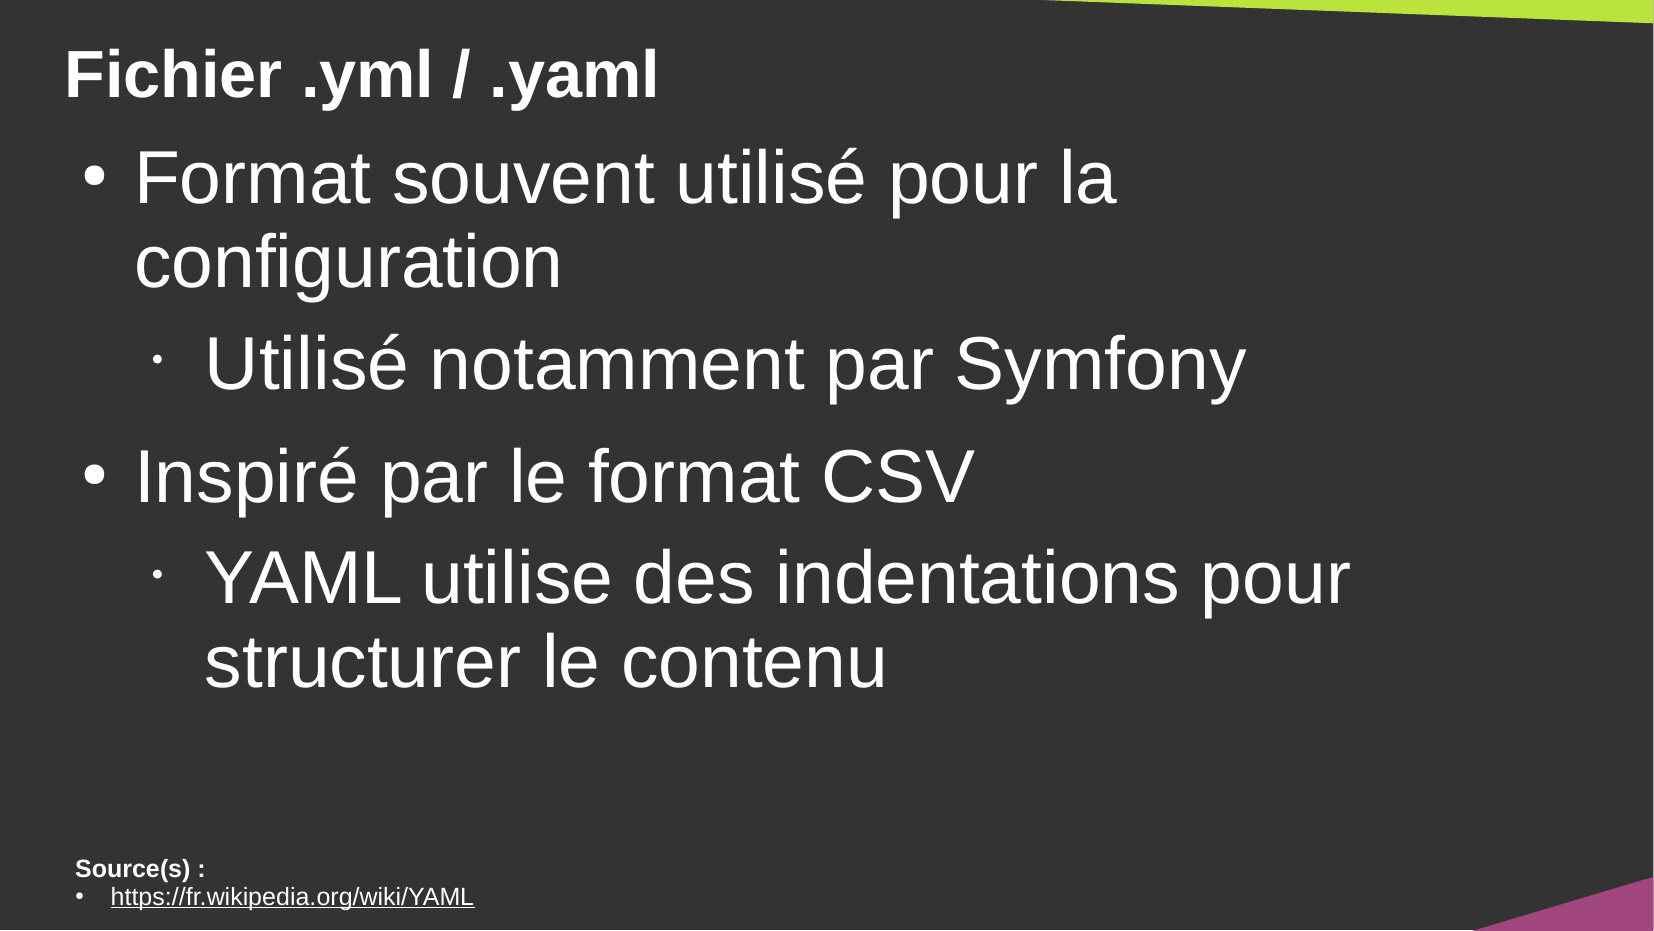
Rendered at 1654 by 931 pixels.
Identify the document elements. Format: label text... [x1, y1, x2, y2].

text_box [1042, 0, 1654, 24]
text_box [1471, 876, 1654, 931]
text_box Source(s) : https://fr.wikipedia.org/wiki/YAML [60, 809, 1546, 919]
title Fichier .yml / .yaml [64, 37, 1105, 119]
list Format souvent utilisé pour la configuration Utilisé notamment par Symfony Inspiré par le format CSV YAML utilise des indentations pour structurer le contenu [63, 135, 1542, 792]
